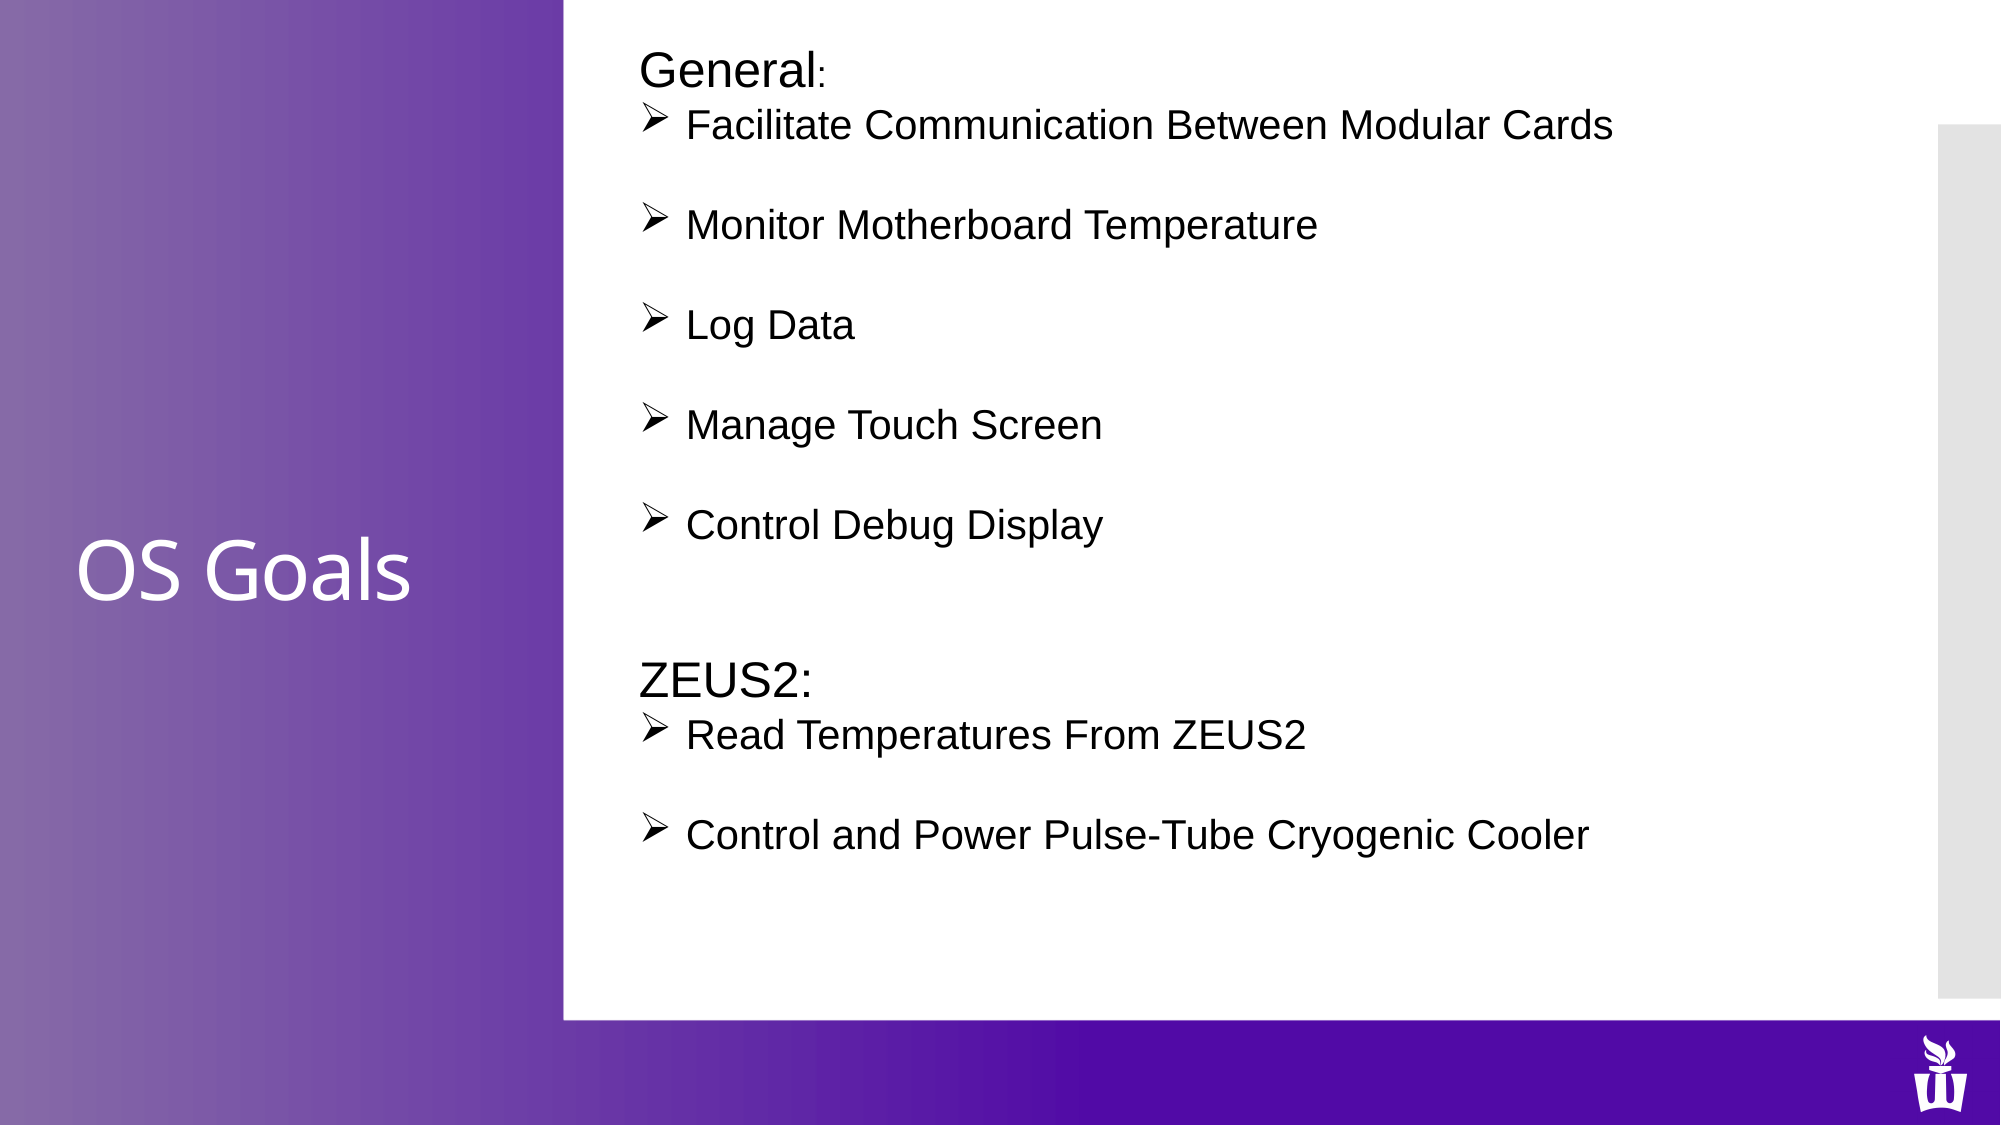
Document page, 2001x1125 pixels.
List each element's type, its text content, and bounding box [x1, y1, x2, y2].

text_box OS Goals [60, 510, 624, 638]
text_box General: Facilitate Communication Between Modular Cards Monitor Motherboard Temperature Log Data Manage Touch Screen Control Debug Display ZEUS2: Read Temperatures From ZEUS2 Control and Power Pulse-Tube Cryogenic Cooler [624, 29, 1843, 991]
picture [0, 0, 2000, 1125]
